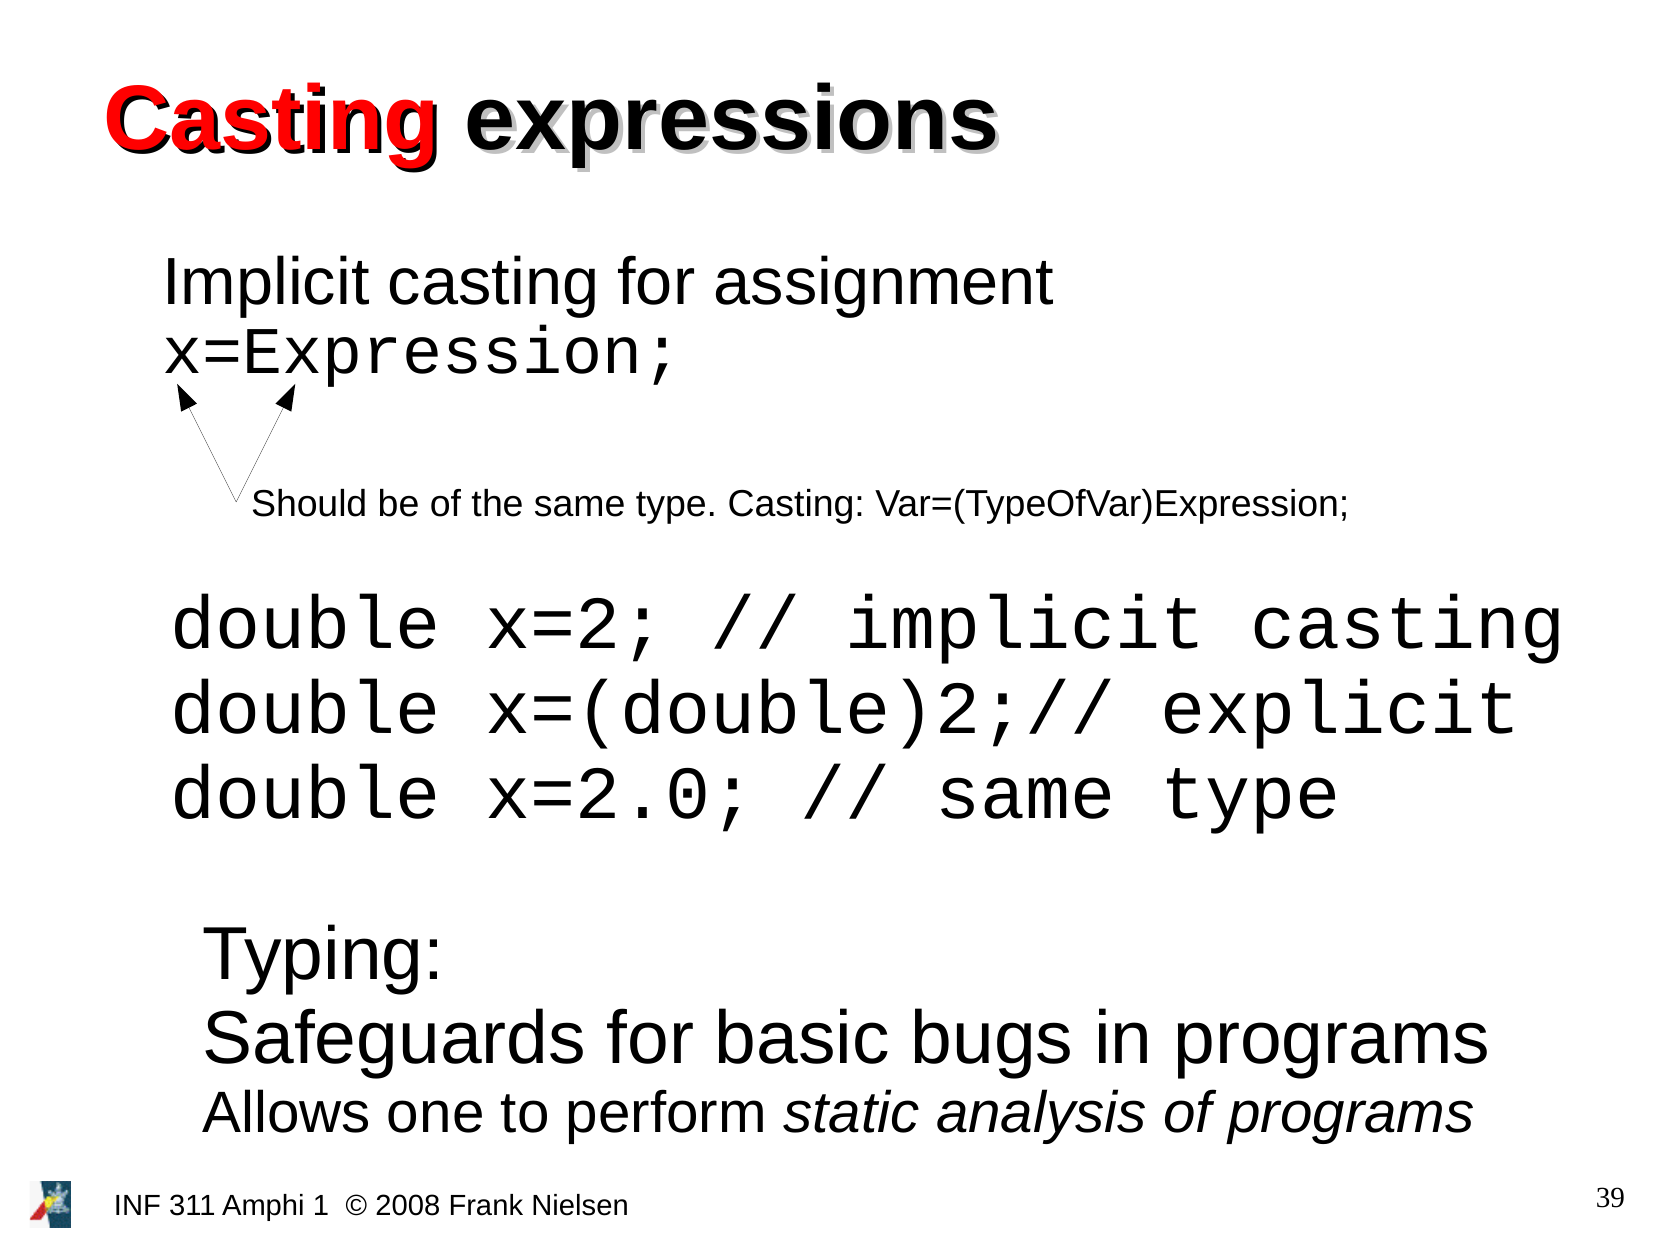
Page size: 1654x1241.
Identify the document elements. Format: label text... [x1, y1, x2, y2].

text_box double x=2; // implicit casting double x=(double)2;// explicit double x=2.0; // same type [155, 578, 1581, 886]
text_box [251, 472, 282, 525]
text_box [590, 767, 768, 825]
text_box Implicit casting for assignment x=Expression; [147, 236, 1070, 402]
text_box Should be of the same type. Casting: Var=(TypeOfVar)Expression; [236, 474, 1364, 532]
picture [29, 1181, 71, 1228]
text_box Typing: Safeguards for basic bugs in programs Allows one to perform static analysis of programs [187, 904, 1506, 1152]
text_box Casting expressions [88, 59, 1616, 257]
